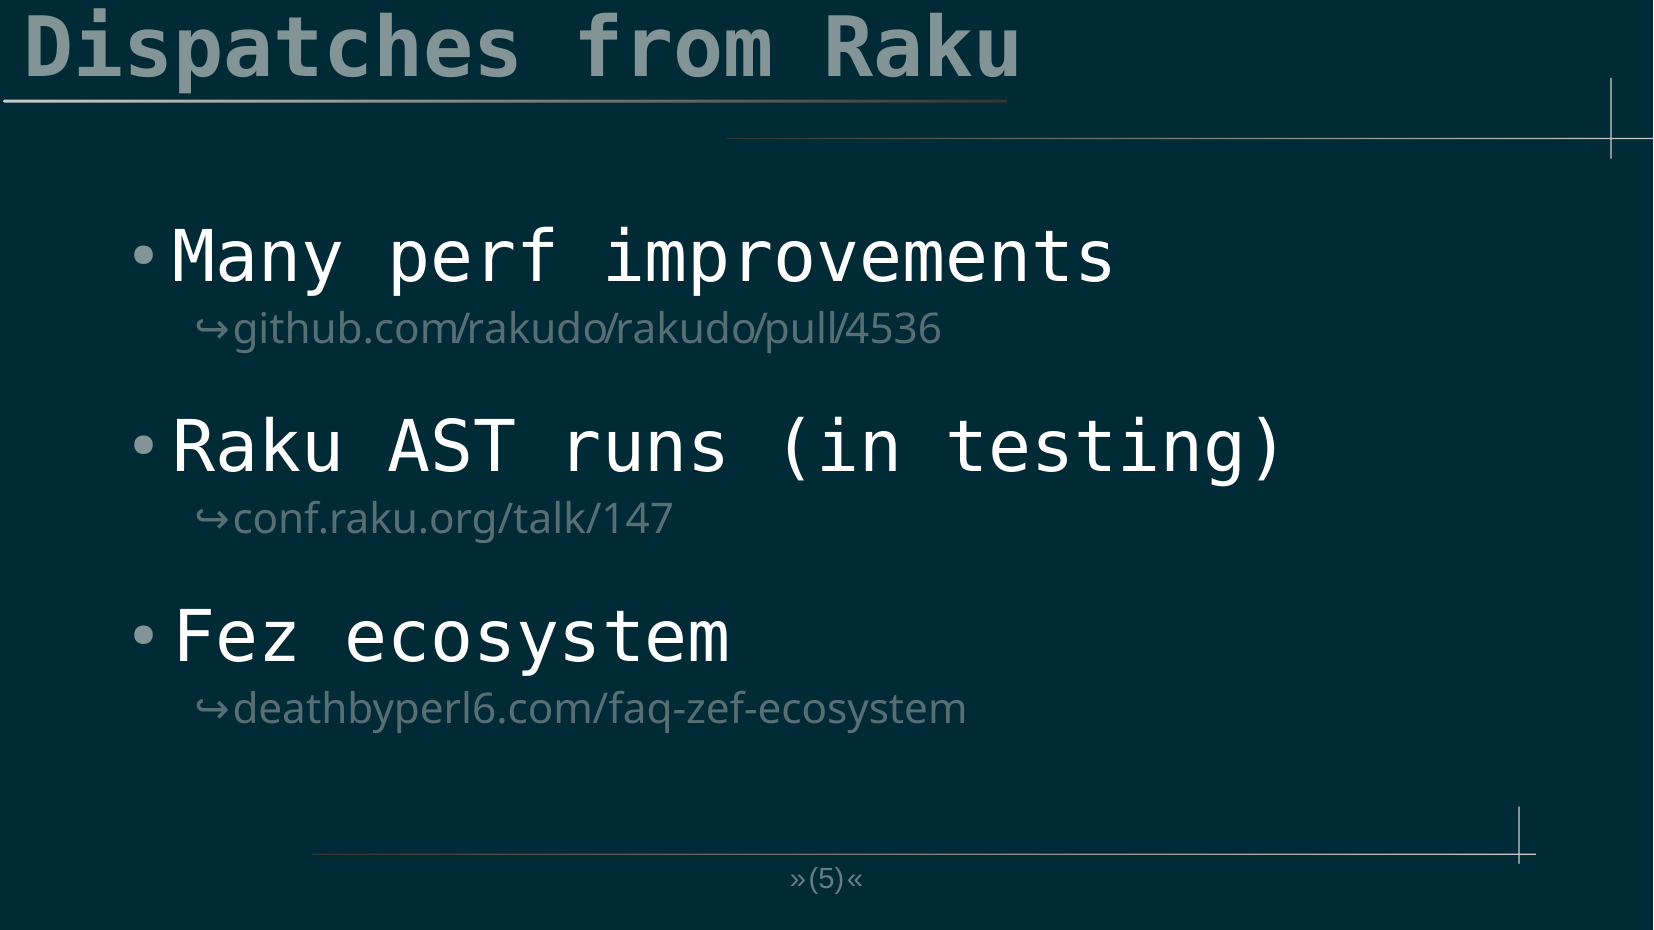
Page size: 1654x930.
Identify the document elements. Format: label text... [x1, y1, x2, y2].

title Dispatches from Raku [23, 0, 1588, 102]
list Many perf improvements ↪ github.com/rakudo/rakudo/pull/4536 Raku AST runs (in testing) ↪ conf.raku.org/talk/147 Fez ecosystem ↪ deathbyperl6.com/faq-zef-ecosystem OSDEM Dev Room ↪ fosdem.org/2022/schedule/track/raku/ [0, 106, 1646, 930]
